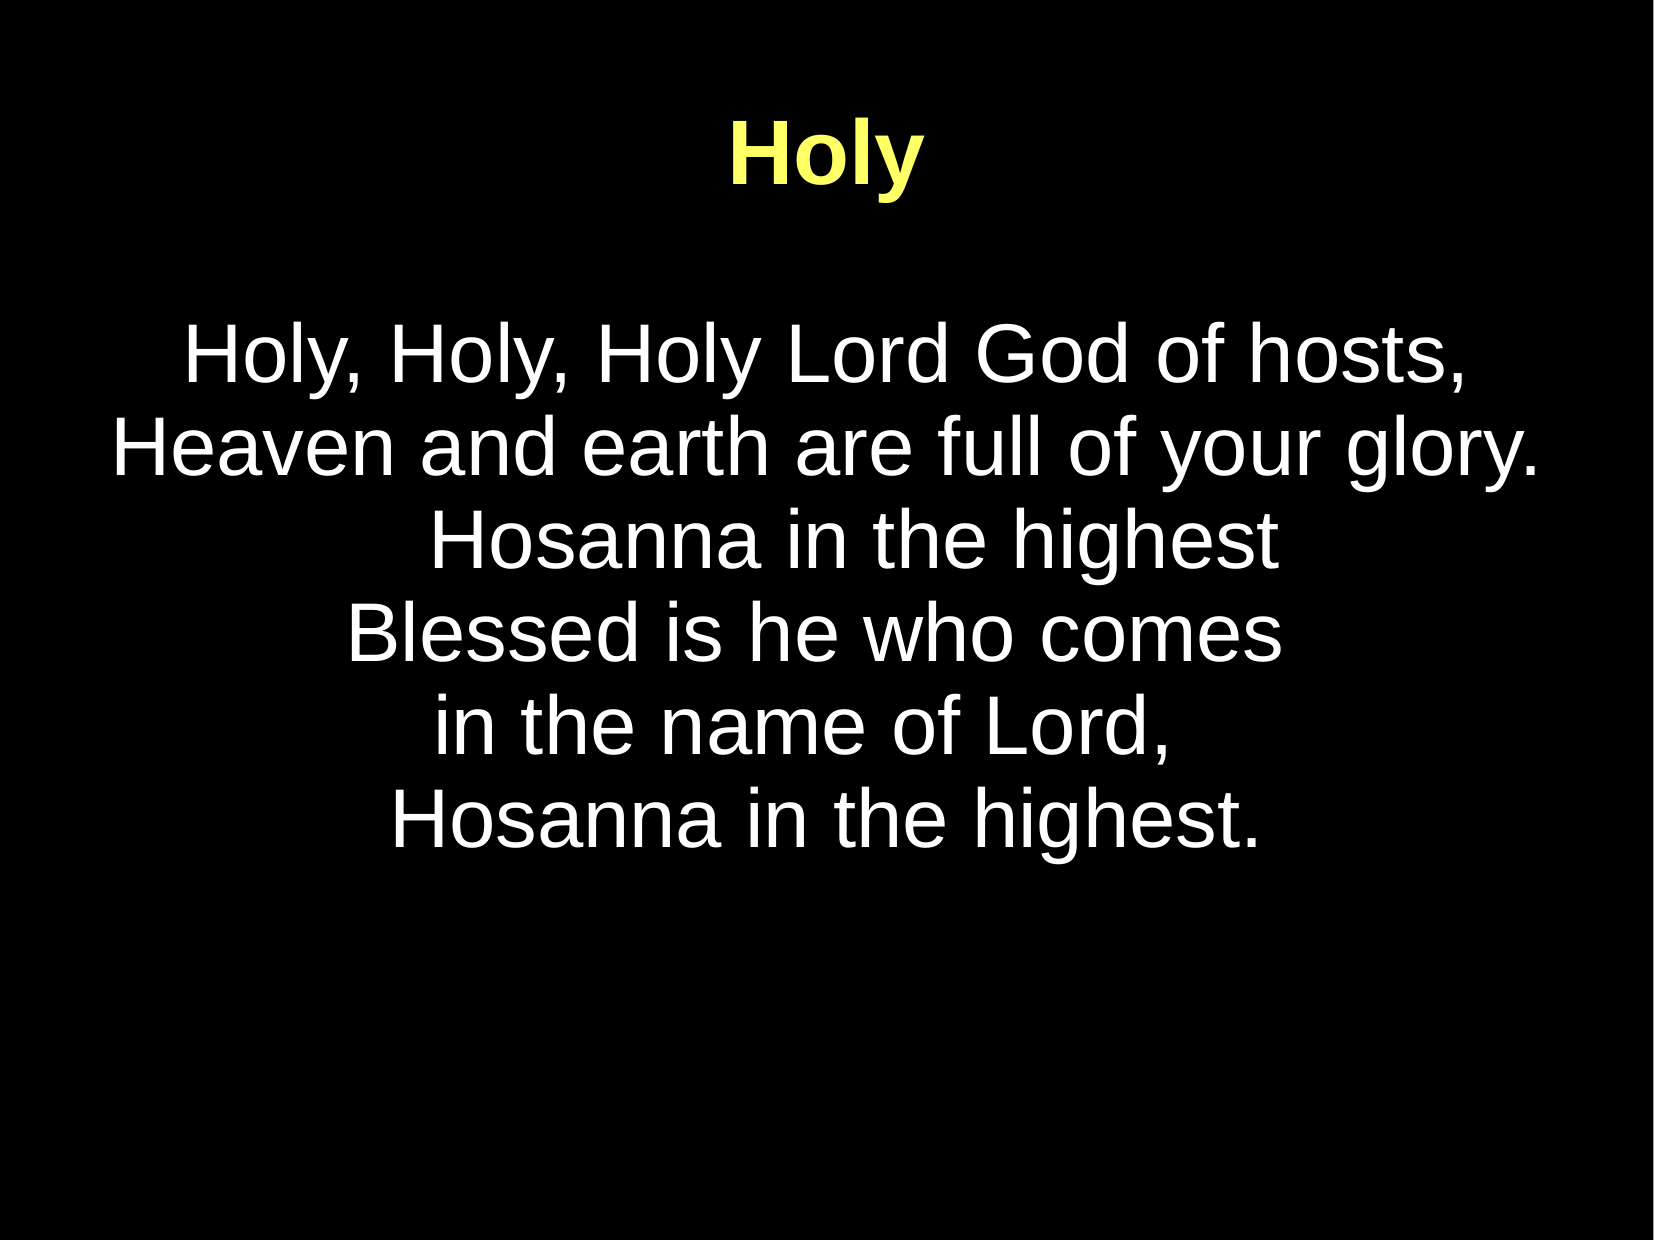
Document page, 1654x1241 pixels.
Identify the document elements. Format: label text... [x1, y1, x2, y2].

title Holy [82, 49, 1571, 257]
list Holy, Holy, Holy Lord God of hosts, Heaven and earth are full of your glory. Hosanna in the highest Blessed is he who comes in the name of Lord, Hosanna in the highest. [0, 307, 1654, 1241]
